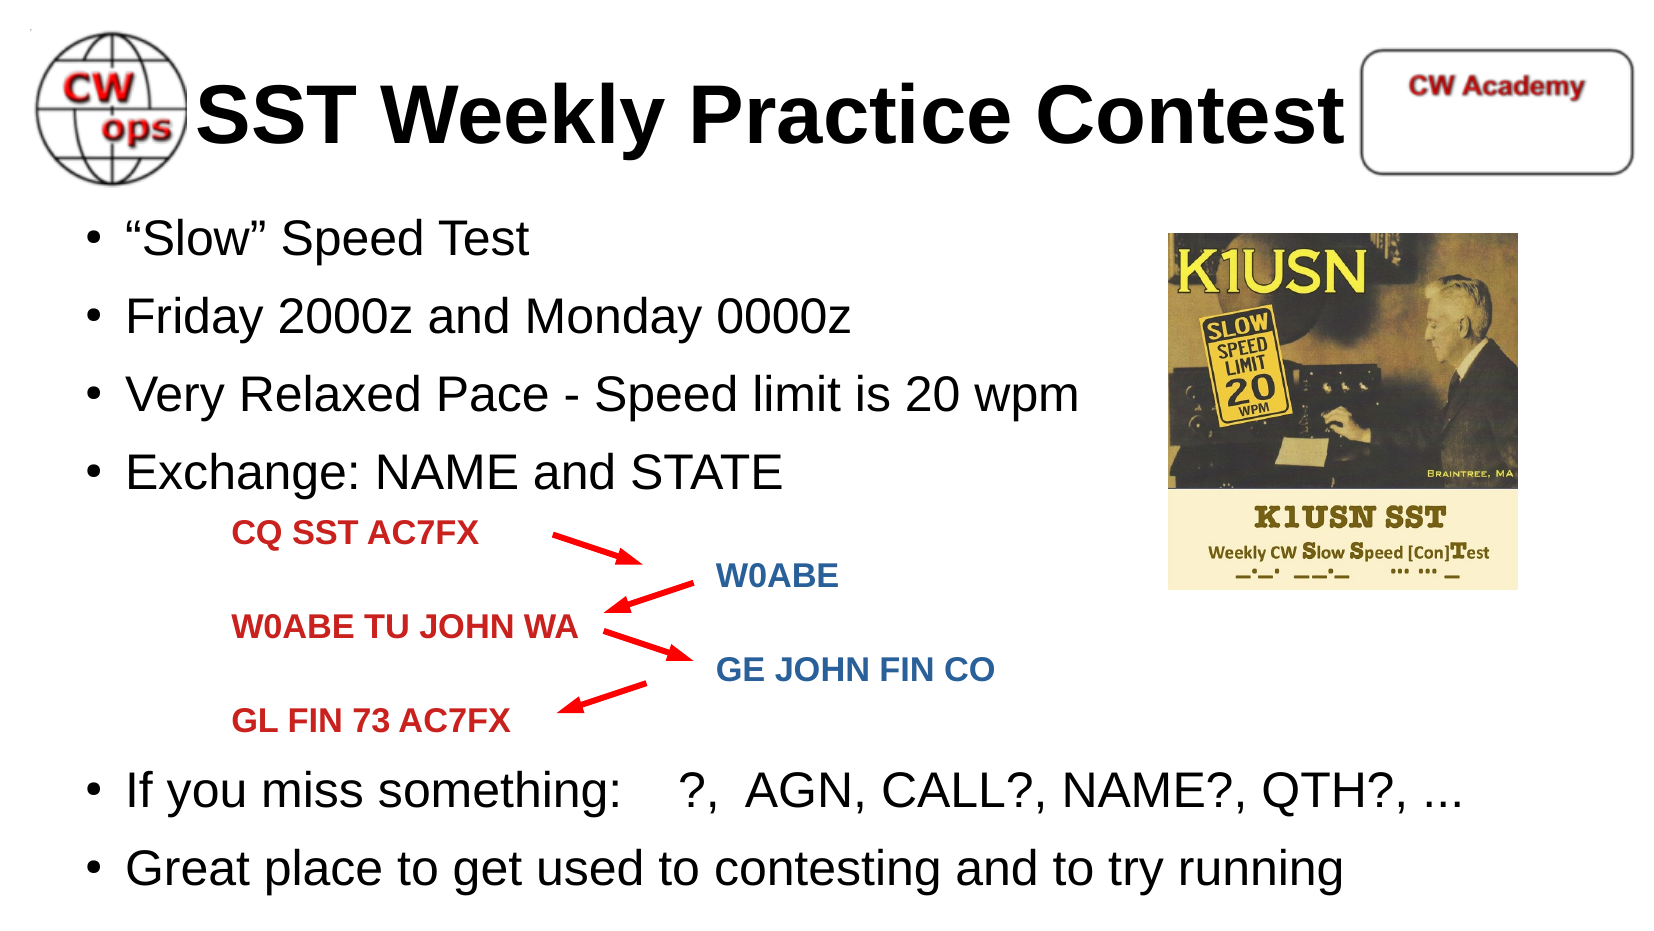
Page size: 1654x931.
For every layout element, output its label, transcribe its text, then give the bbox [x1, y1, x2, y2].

picture [1168, 233, 1518, 590]
list “Slow” Speed Test Friday 2000z and Monday 0000z Very Relaxed Pace - Speed limit is 20 wpm Exchange: NAME and STATE CQ SST AC7FX W0ABE W0ABE TU JOHN WA GE JOHN FIN CO GL FIN 73 AC7FX If you miss something: ?, AGN, CALL?, NAME?, QTH?, ... Great place to get used to contesting and to try running [71, 210, 1561, 901]
picture [30, 29, 187, 37]
title SST Weekly Practice Contest [26, 37, 1516, 193]
picture [1516, 37, 1640, 186]
